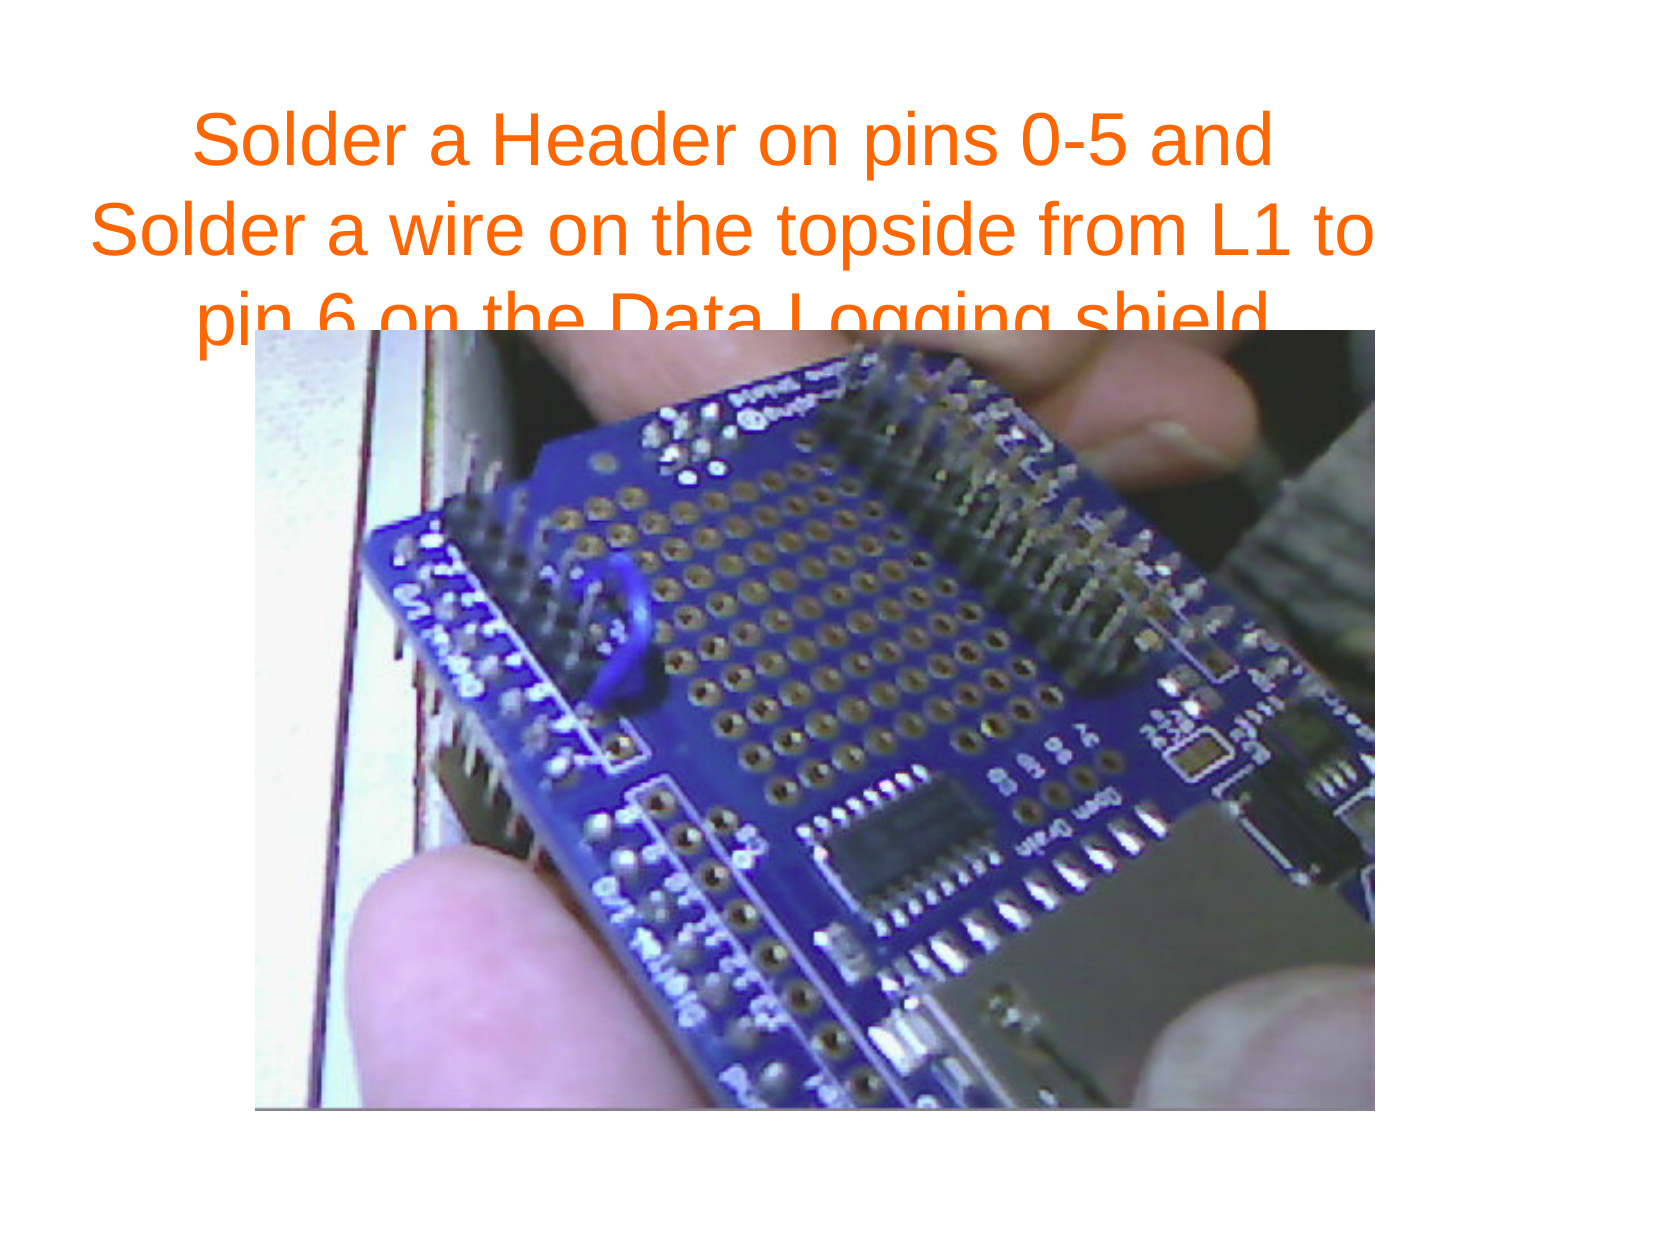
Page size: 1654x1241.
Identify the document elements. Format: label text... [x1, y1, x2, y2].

title Solder a Header on pins 0-5 and Solder a wire on the topside from L1 to pin 6 on the Data Logging shield [60, 90, 1407, 301]
picture [255, 330, 1375, 1111]
